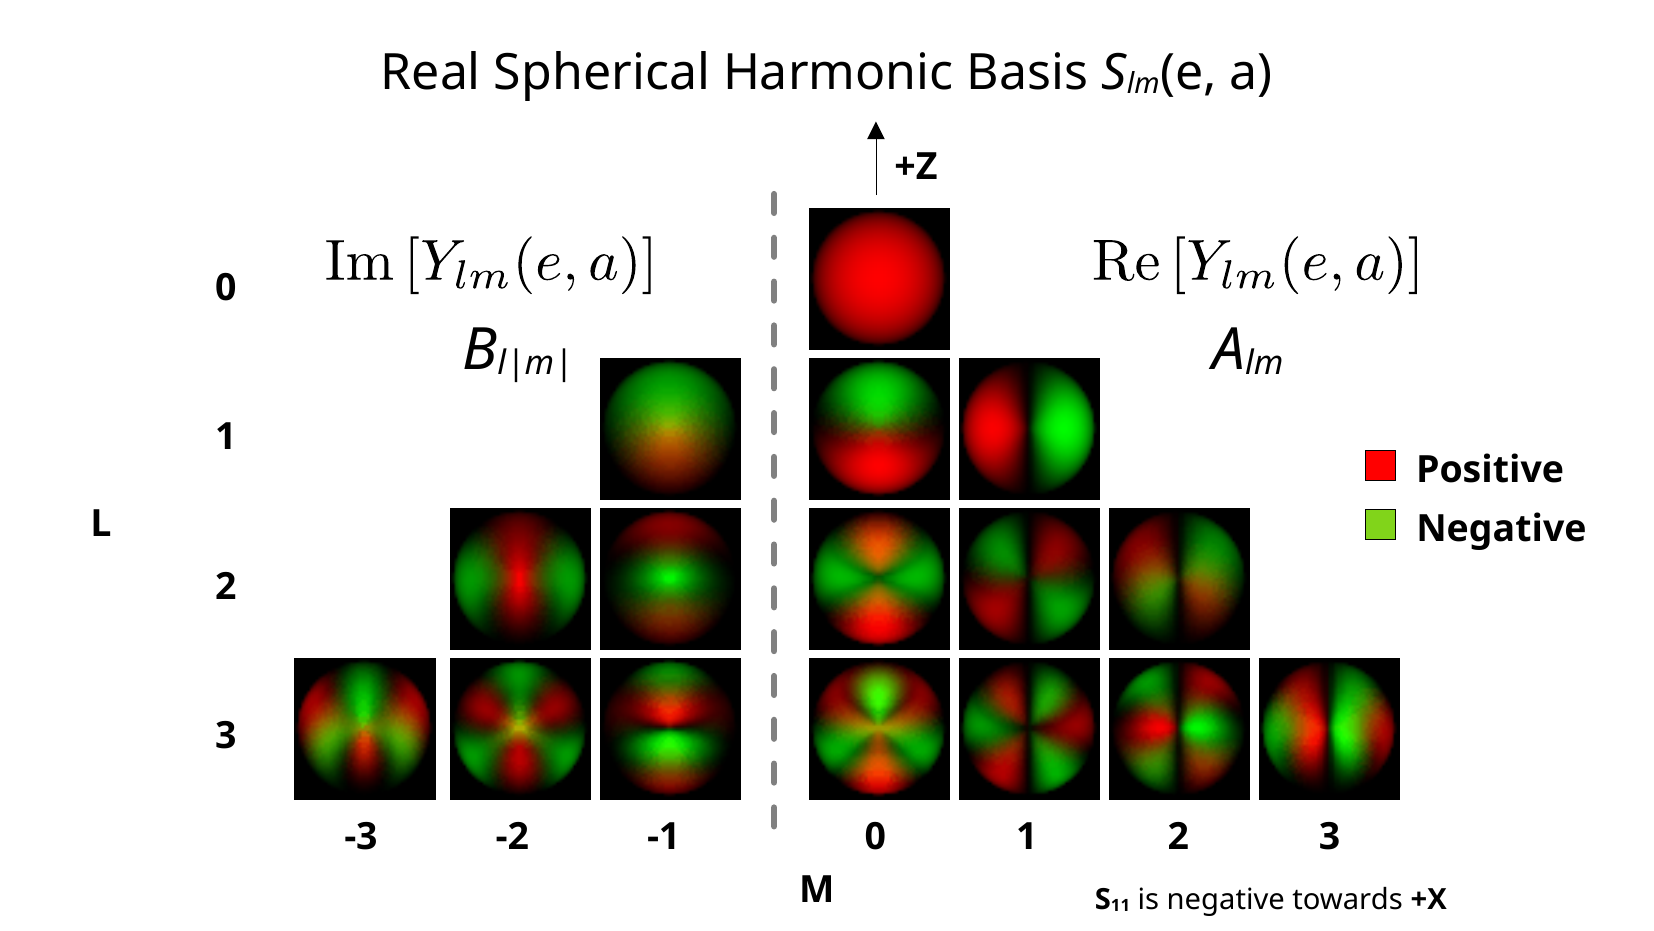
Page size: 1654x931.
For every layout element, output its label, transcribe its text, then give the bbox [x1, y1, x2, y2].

text_box [1176, 236, 1185, 295]
text_box [1388, 236, 1402, 295]
text_box -2 [480, 801, 547, 864]
text_box [1222, 260, 1232, 289]
text_box 3 [200, 701, 252, 764]
text_box 1 [1001, 801, 1053, 864]
text_box [410, 236, 419, 295]
picture [809, 658, 950, 800]
text_box [518, 236, 532, 295]
text_box [622, 236, 636, 295]
text_box Bl|m| [447, 300, 646, 391]
picture [294, 658, 436, 800]
picture [959, 508, 1100, 650]
text_box M [784, 855, 855, 917]
picture [1259, 658, 1400, 800]
text_box Alm [1197, 299, 1411, 460]
text_box [537, 254, 561, 281]
text_box [1284, 236, 1299, 295]
picture [600, 508, 741, 650]
text_box [1365, 450, 1396, 481]
text_box 2 [200, 552, 252, 614]
picture [809, 508, 950, 650]
picture [1109, 508, 1250, 650]
text_box Positive [1401, 435, 1580, 494]
text_box [590, 254, 618, 281]
text_box -3 [329, 801, 396, 864]
picture [450, 658, 591, 800]
text_box [1236, 270, 1275, 289]
text_box 0 [200, 252, 252, 315]
picture [1109, 658, 1250, 800]
text_box [1304, 254, 1327, 281]
text_box 2 [1152, 801, 1204, 864]
text_box [1093, 240, 1135, 281]
text_box [1136, 253, 1159, 281]
text_box +Z [879, 132, 1006, 194]
text_box [1365, 509, 1396, 540]
text_box 1 [200, 402, 252, 464]
title Real Spherical Harmonic Basis Slm(e, a) [82, 18, 1571, 122]
picture [959, 358, 1100, 500]
picture [600, 358, 741, 500]
text_box Negative [1401, 494, 1598, 557]
text_box [456, 260, 466, 289]
text_box [470, 270, 508, 289]
picture [450, 508, 591, 650]
text_box [1188, 240, 1231, 280]
picture [809, 208, 950, 350]
text_box [567, 273, 575, 291]
text_box [642, 236, 651, 295]
text_box -1 [632, 801, 698, 864]
picture [809, 358, 950, 500]
text_box [347, 254, 393, 280]
picture [600, 658, 741, 800]
text_box [1408, 236, 1417, 295]
picture [959, 658, 1100, 800]
text_box 0 [849, 801, 902, 864]
text_box [421, 240, 465, 280]
text_box [326, 240, 344, 280]
text_box 3 [1303, 801, 1356, 864]
text_box L [75, 488, 132, 551]
text_box [1356, 254, 1384, 281]
text_box [1333, 273, 1341, 291]
text_box S11 is negative towards +X [1080, 870, 1501, 931]
